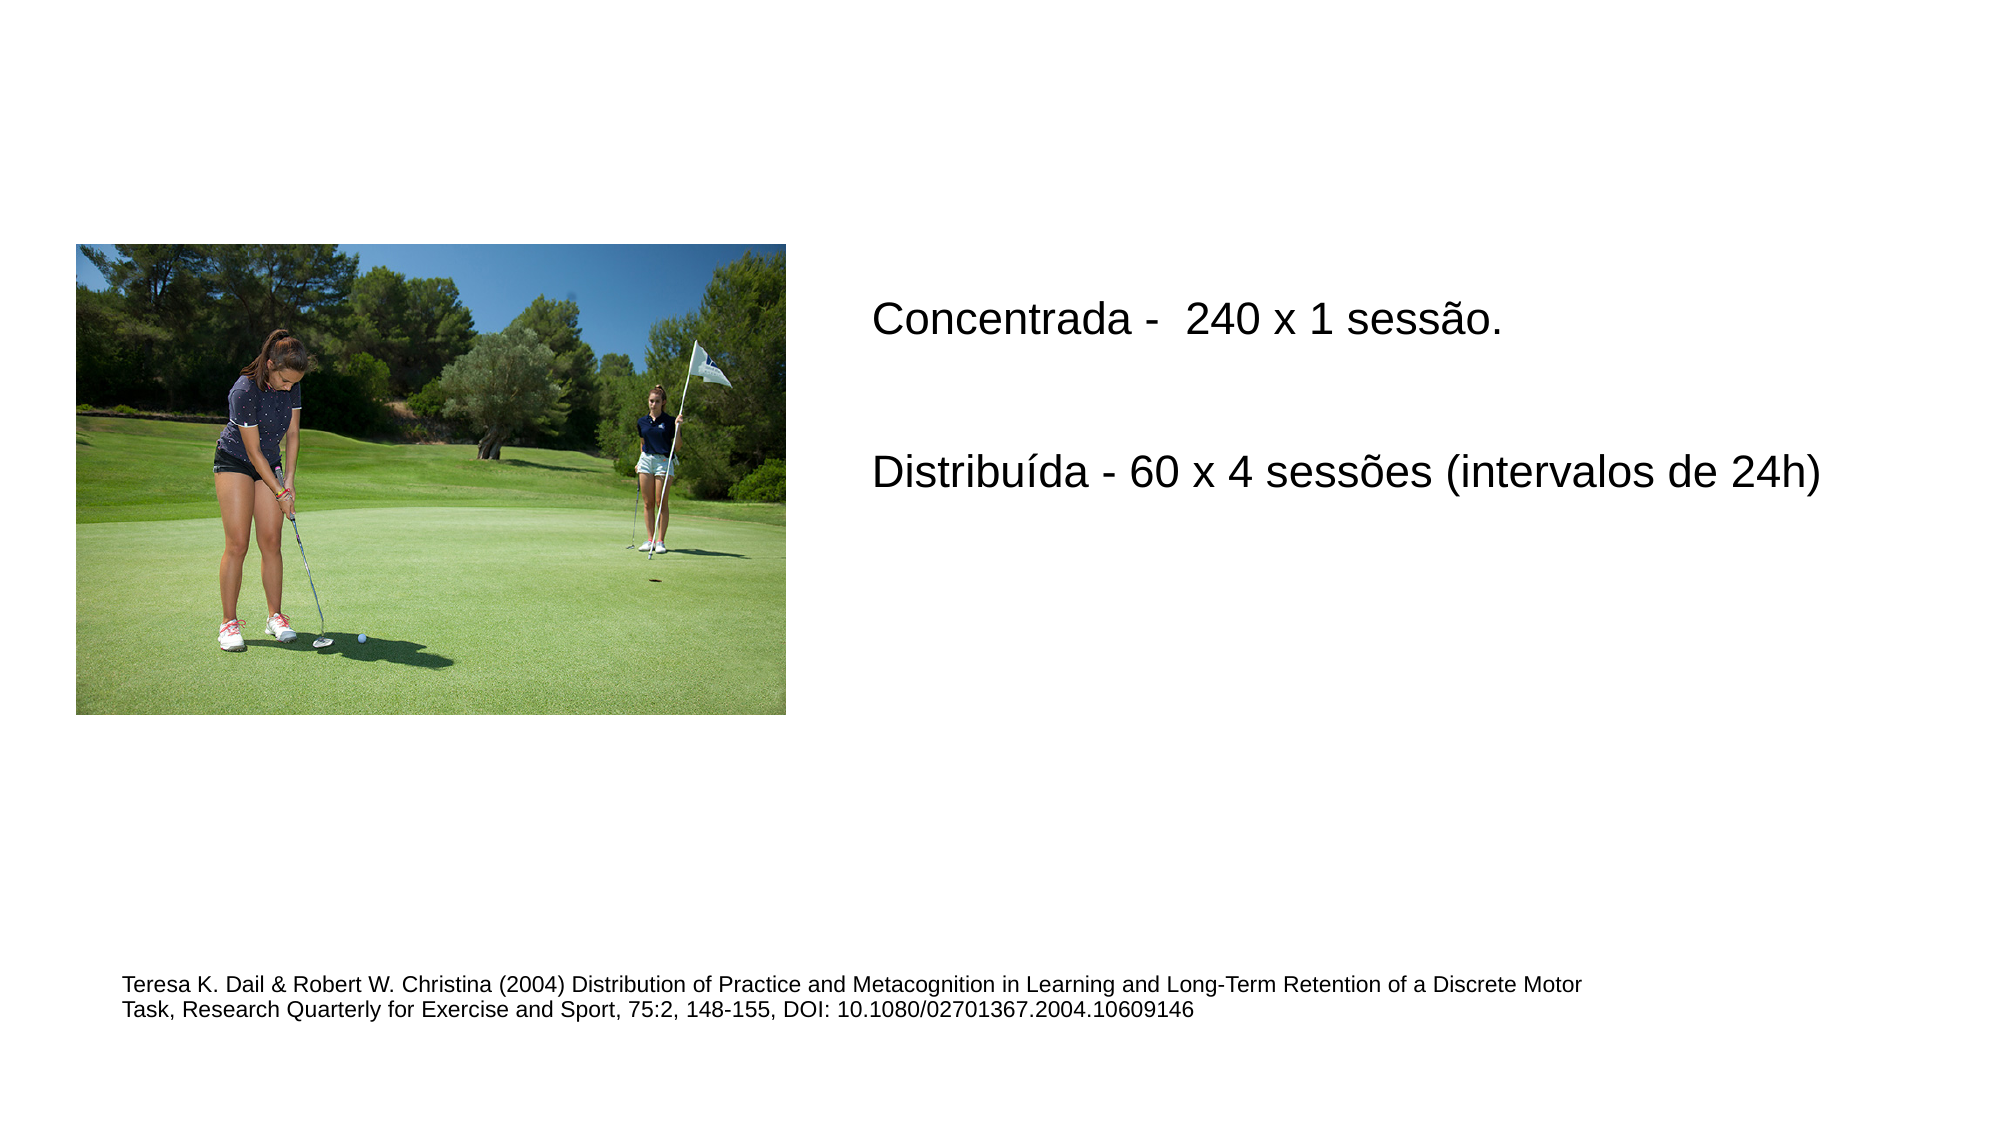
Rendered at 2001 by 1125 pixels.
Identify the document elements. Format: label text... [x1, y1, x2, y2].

picture [76, 244, 786, 715]
text_box Concentrada - 240 x 1 sessão. Distribuída - 60 x 4 sessões (intervalos de 24h) [857, 285, 1893, 558]
text_box Teresa K. Dail & Robert W. Christina (2004) Distribution of Practice and Metacognition in Learning and Long-Term Retention of a Discrete Motor Task, Research Quarterly for Exercise and Sport, 75:2, 148-155, DOI: 10.1080/02701367.2004.10609146 [107, 964, 1608, 1075]
